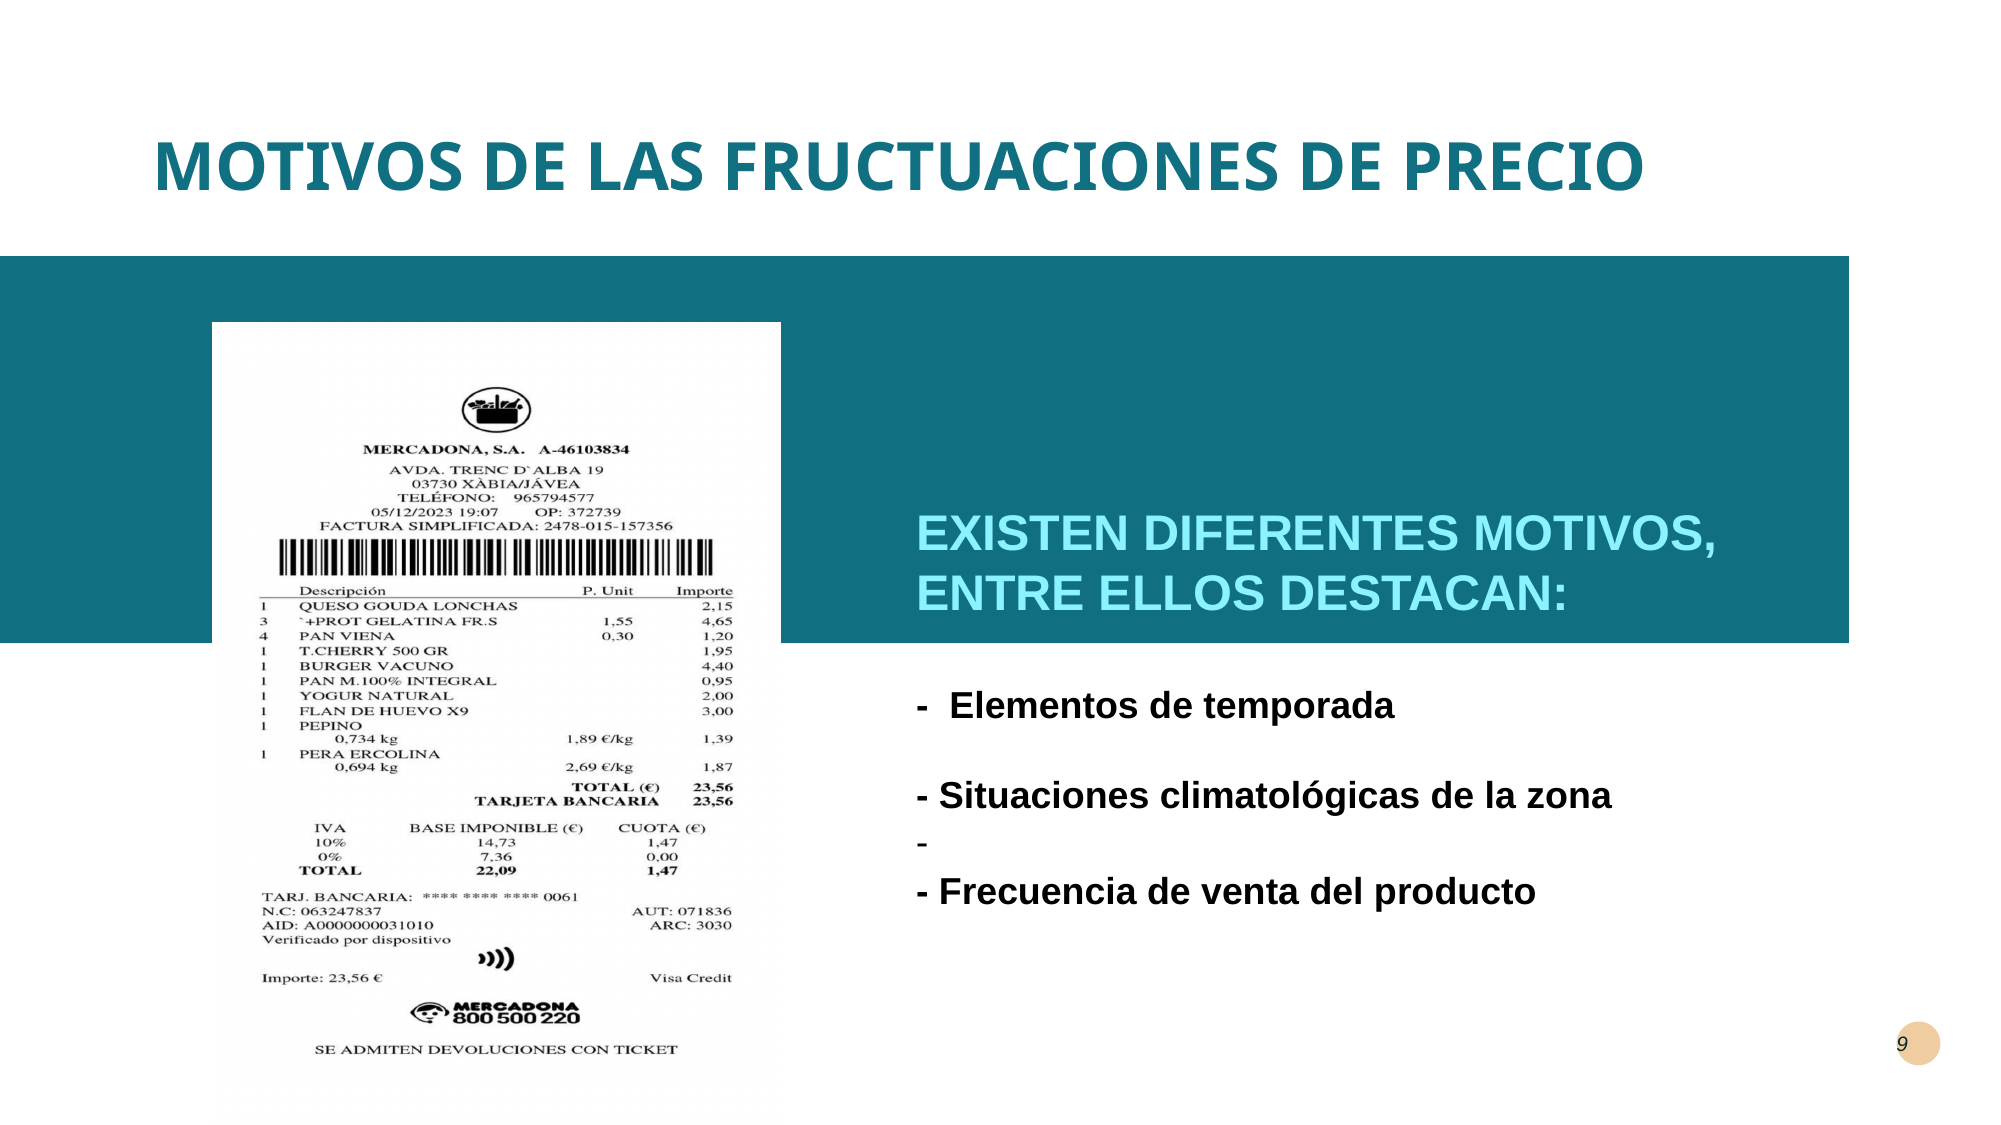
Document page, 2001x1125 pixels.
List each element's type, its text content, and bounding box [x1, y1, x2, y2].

picture [212, 322, 781, 1125]
text_box 4 [1881, 1012, 1940, 1073]
text_box EXISTEN DIFERENTES MOTIVOS, ENTRE ELLOS DESTACAN: - Elementos de temporada - Situaciones climatológicas de la zona - Frecuencia de venta del producto [901, 493, 1845, 918]
title MOTIVOS DE LAS FRUCTUACIONES DE PRECIO [137, 59, 1863, 278]
